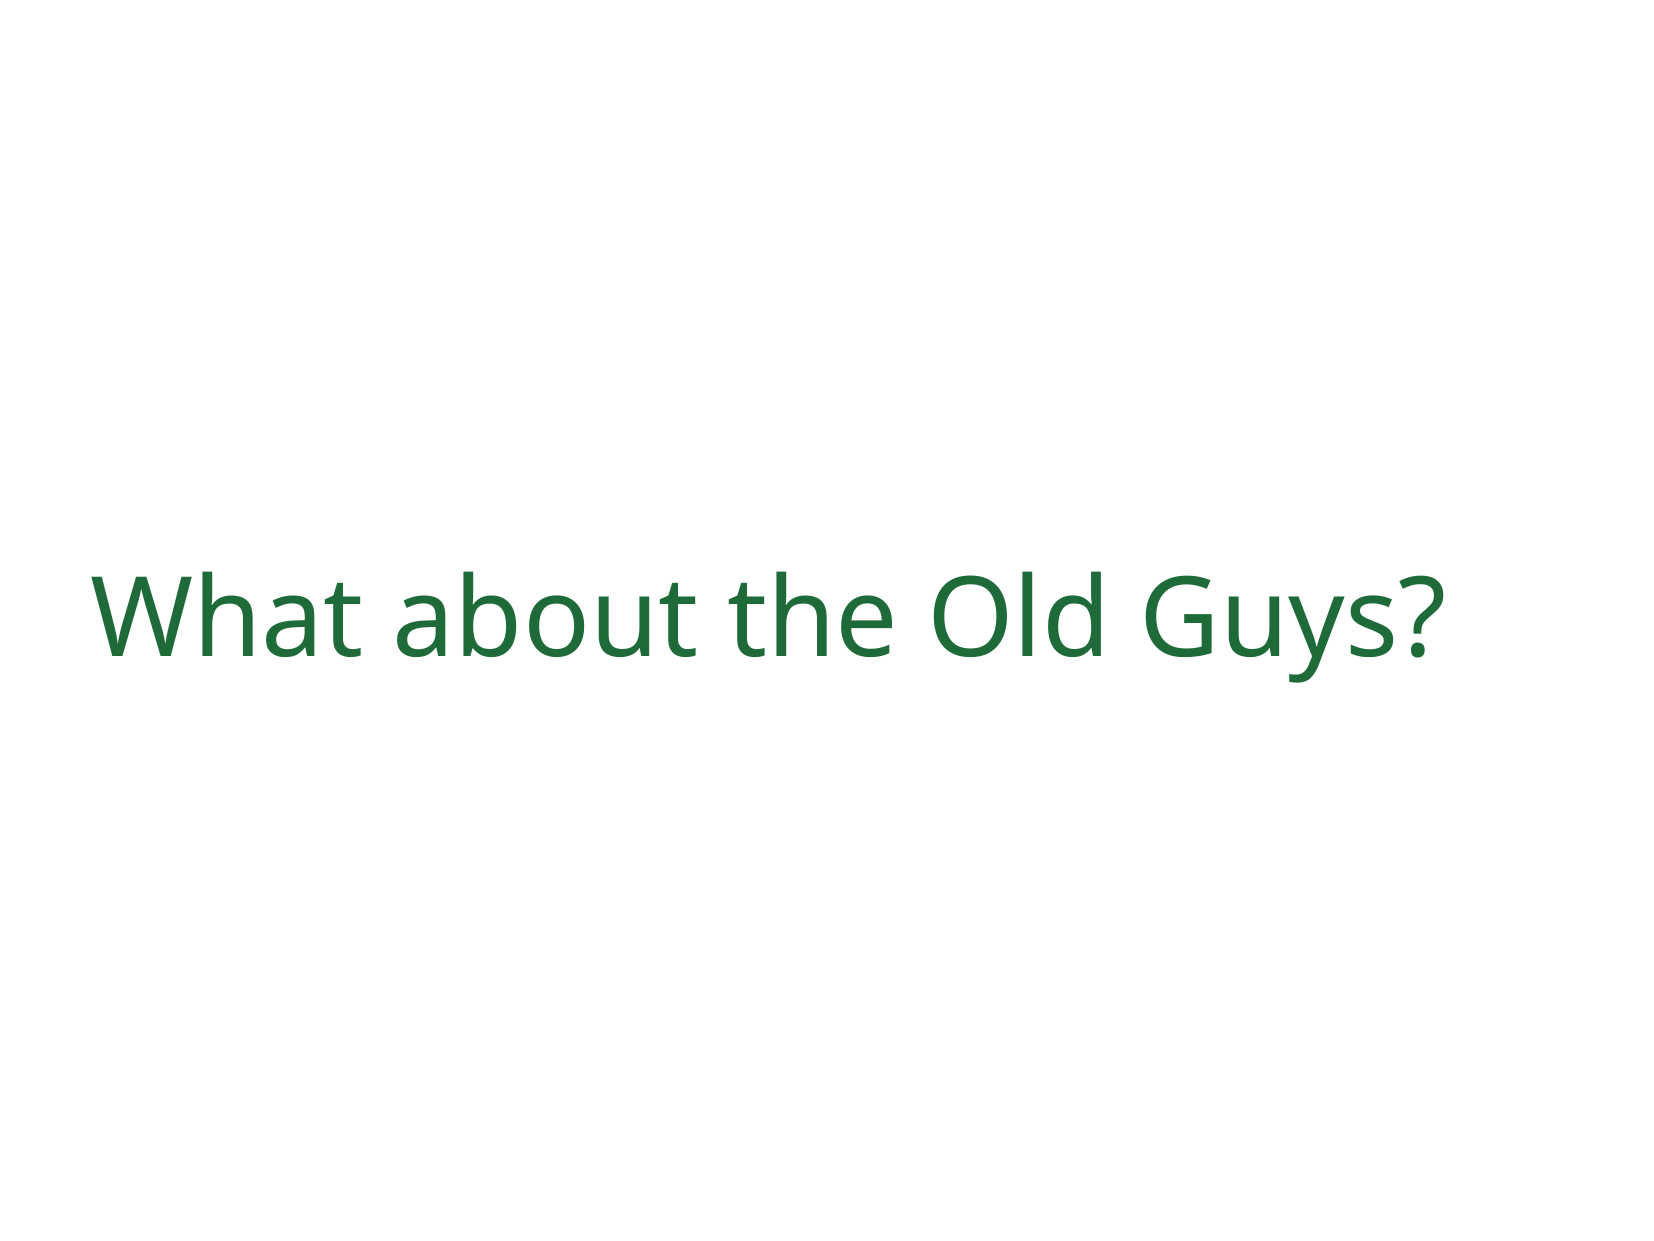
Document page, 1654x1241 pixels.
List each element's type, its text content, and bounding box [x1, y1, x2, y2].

title What about the Old Guys? [90, 510, 1579, 717]
